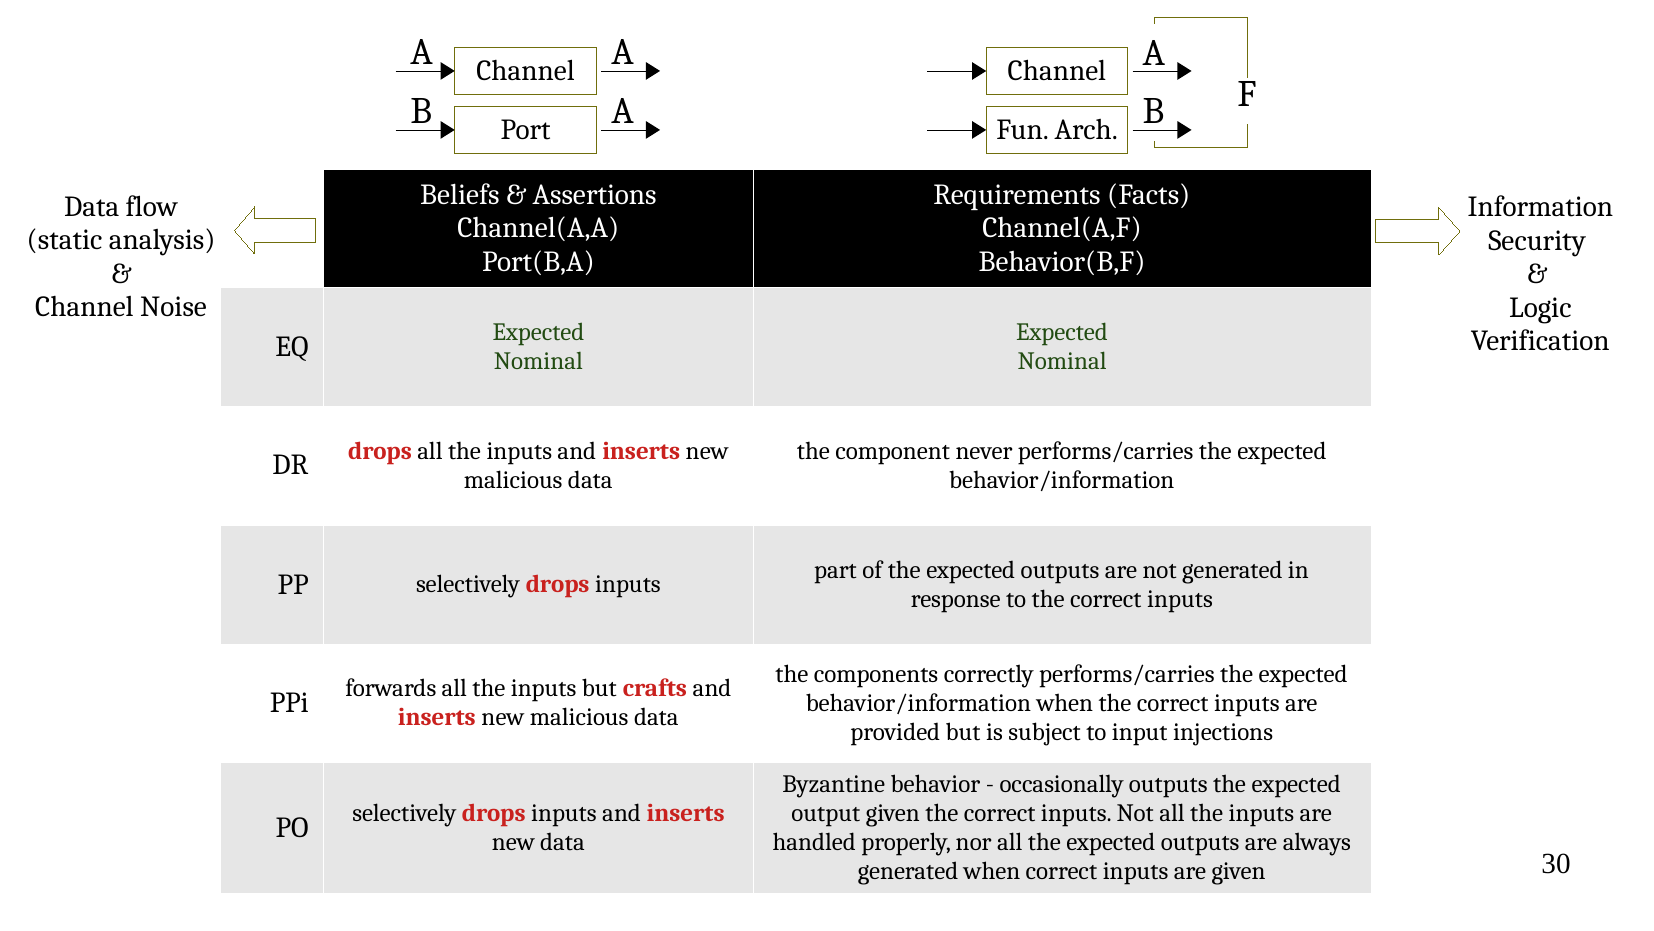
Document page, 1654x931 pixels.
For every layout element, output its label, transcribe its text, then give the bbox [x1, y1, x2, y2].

table_cell the components correctly performs/carries the expected behavior/information when the correct inputs are provided but is subject to input injections [754, 645, 1371, 762]
text_box F [1222, 65, 1273, 125]
text_box A [395, 23, 449, 83]
text_box A [596, 83, 650, 142]
text_box B [1127, 83, 1181, 142]
text_box Channel [986, 47, 1128, 95]
table_cell PO [221, 763, 323, 893]
table_cell selectively drops inputs and inserts new data [324, 763, 753, 893]
table_header [221, 170, 323, 287]
text_box A [1127, 23, 1181, 83]
table_cell selectively drops inputs [324, 526, 753, 644]
table_cell part of the expected outputs are not generated in response to the correct inputs [754, 526, 1371, 644]
text_box Data flow (static analysis) & Channel Noise [11, 182, 239, 335]
table_cell the component never performs/carries the expected behavior/information [754, 407, 1371, 525]
table_cell forwards all the inputs but crafts and inserts new malicious data [324, 645, 753, 762]
table_cell EQ [221, 288, 323, 406]
text_box B [395, 83, 449, 142]
text_box Channel [454, 47, 597, 95]
text_box A [596, 23, 650, 83]
table_header Beliefs & Assertions Channel(A,A) Port(B,A) [324, 170, 753, 287]
table_cell Expected Nominal [754, 288, 1371, 406]
table_cell drops all the inputs and inserts new malicious data [324, 407, 753, 525]
text_box Fun. Arch. [986, 106, 1128, 154]
table_cell DR [221, 407, 323, 525]
table_cell PPi [221, 645, 323, 762]
text_box Port [454, 106, 597, 154]
text_box Information Security & Logic Verification [1452, 183, 1633, 404]
table_cell PP [221, 526, 323, 644]
table_cell Expected Nominal [324, 288, 753, 406]
table_cell Byzantine behavior - occasionally outputs the expected output given the correct inputs. Not all the inputs are handled properly, nor all the expected outputs are always generated when correct inputs are given [754, 763, 1371, 893]
table_header Requirements (Facts) Channel(A,F) Behavior(B,F) [754, 170, 1371, 287]
